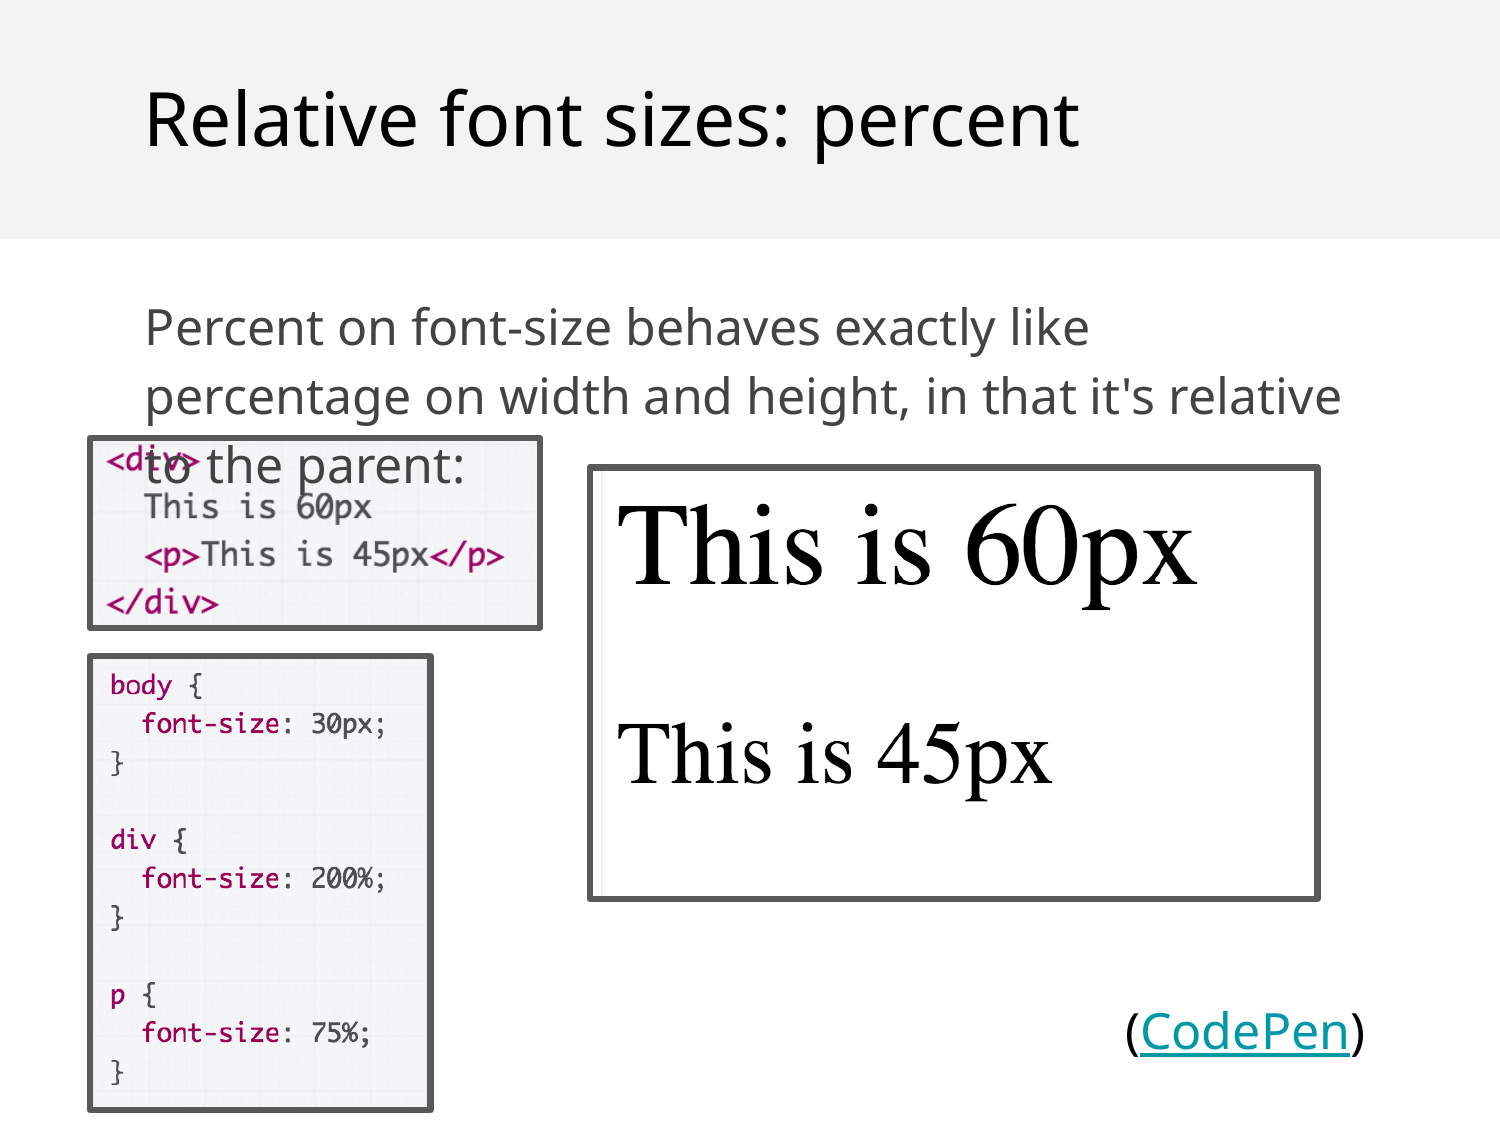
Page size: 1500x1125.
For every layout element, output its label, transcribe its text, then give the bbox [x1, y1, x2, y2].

list Percent on font-size behaves exactly like percentage on width and height, in that it's relative to the parent: [129, 271, 1374, 375]
title Relative font sizes: percent [128, 56, 1372, 183]
picture [593, 470, 1315, 896]
text_box (CodePen) [1110, 942, 1473, 1125]
picture [93, 659, 428, 1108]
picture [93, 441, 537, 625]
